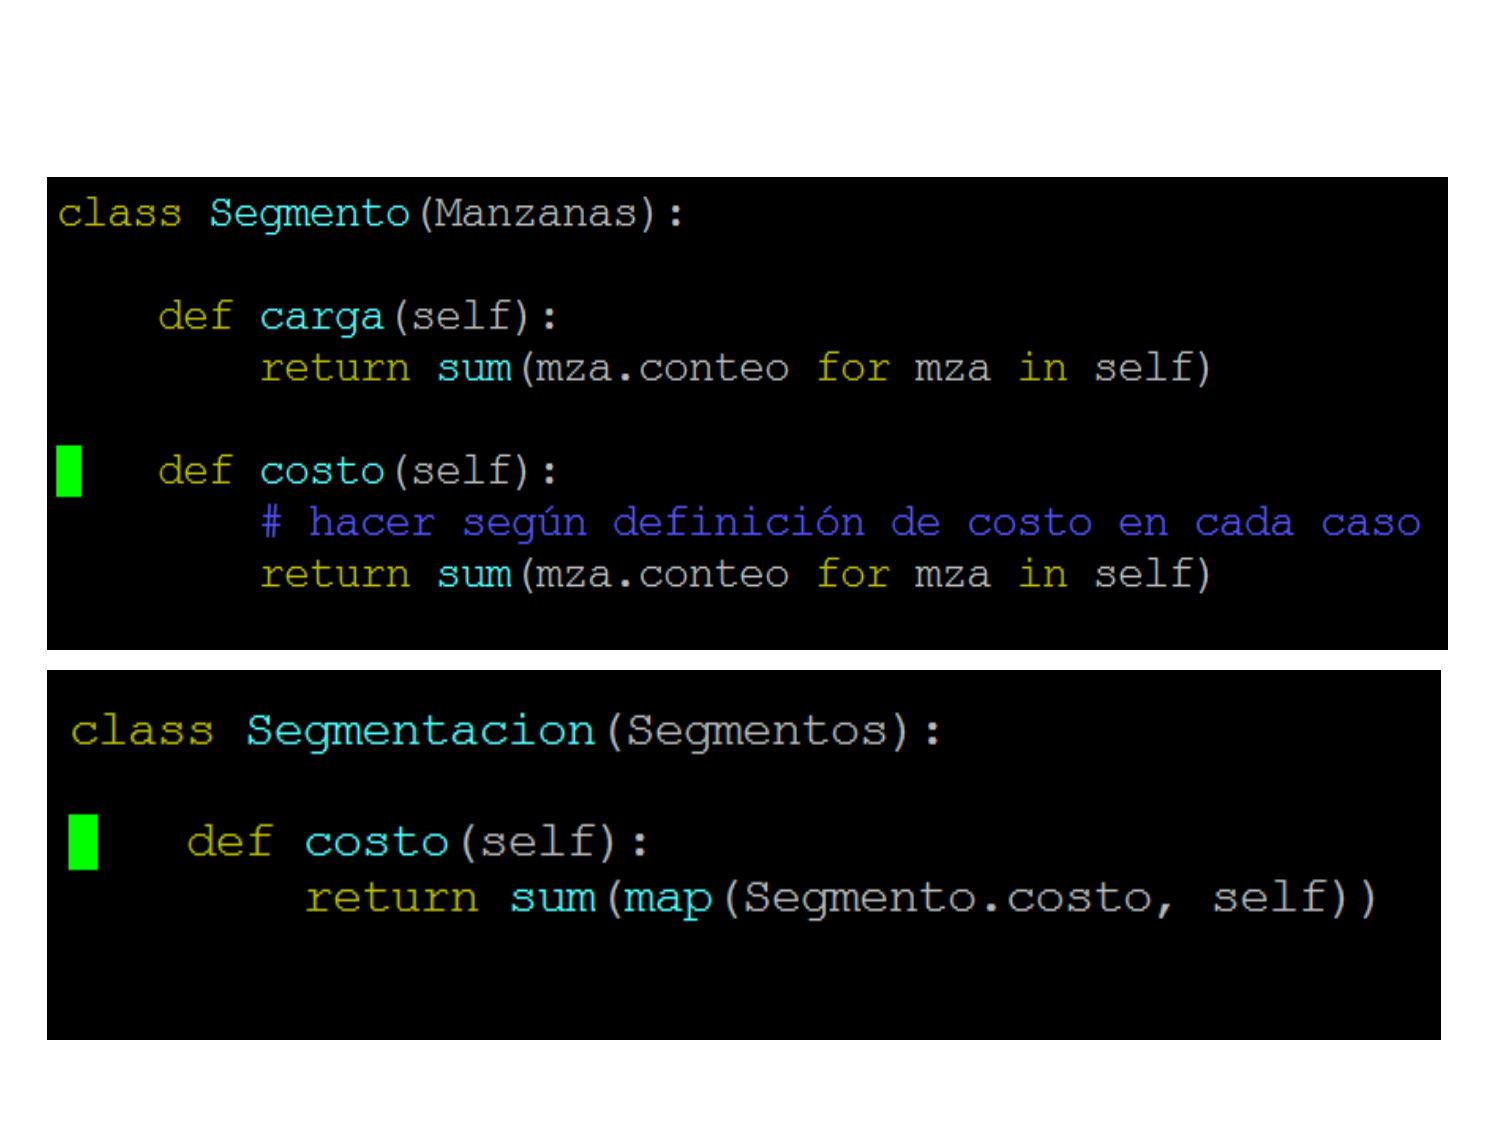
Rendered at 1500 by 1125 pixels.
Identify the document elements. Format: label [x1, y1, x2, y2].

picture [47, 177, 1448, 650]
picture [47, 670, 1441, 1040]
